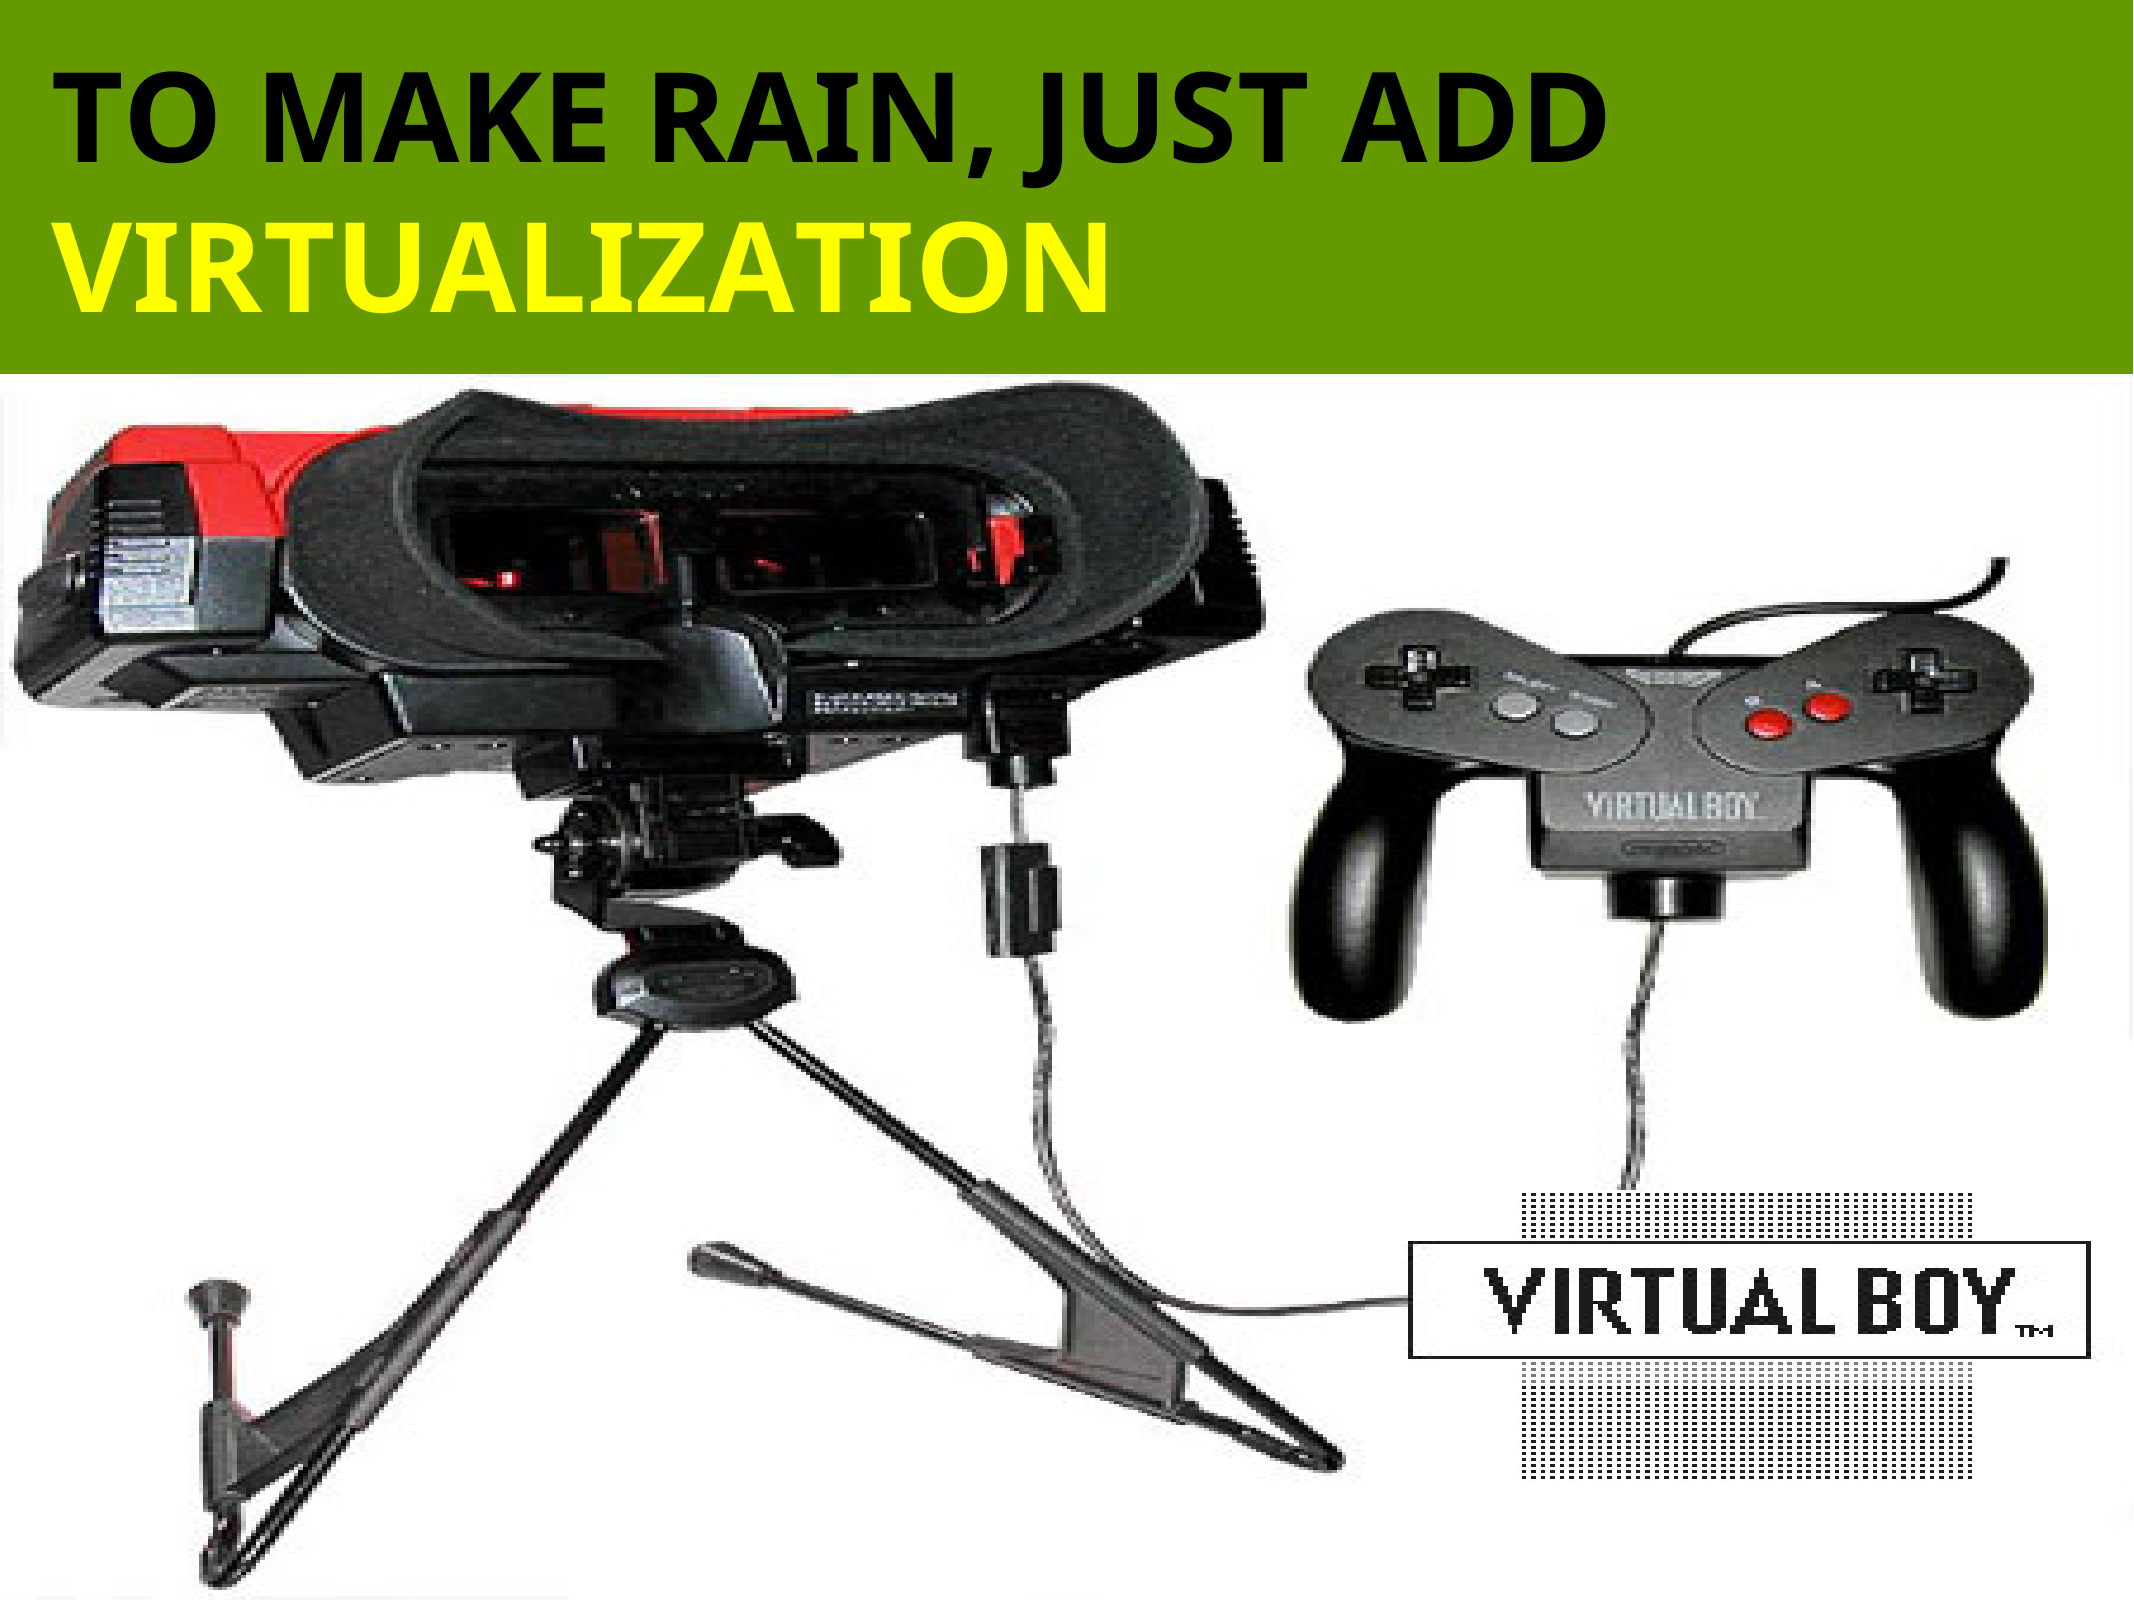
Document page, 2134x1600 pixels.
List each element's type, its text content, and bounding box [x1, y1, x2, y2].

picture [0, 374, 2134, 1600]
text_box TO MAKE RAIN, JUST ADD VIRTUALIZATION [41, 37, 2063, 374]
